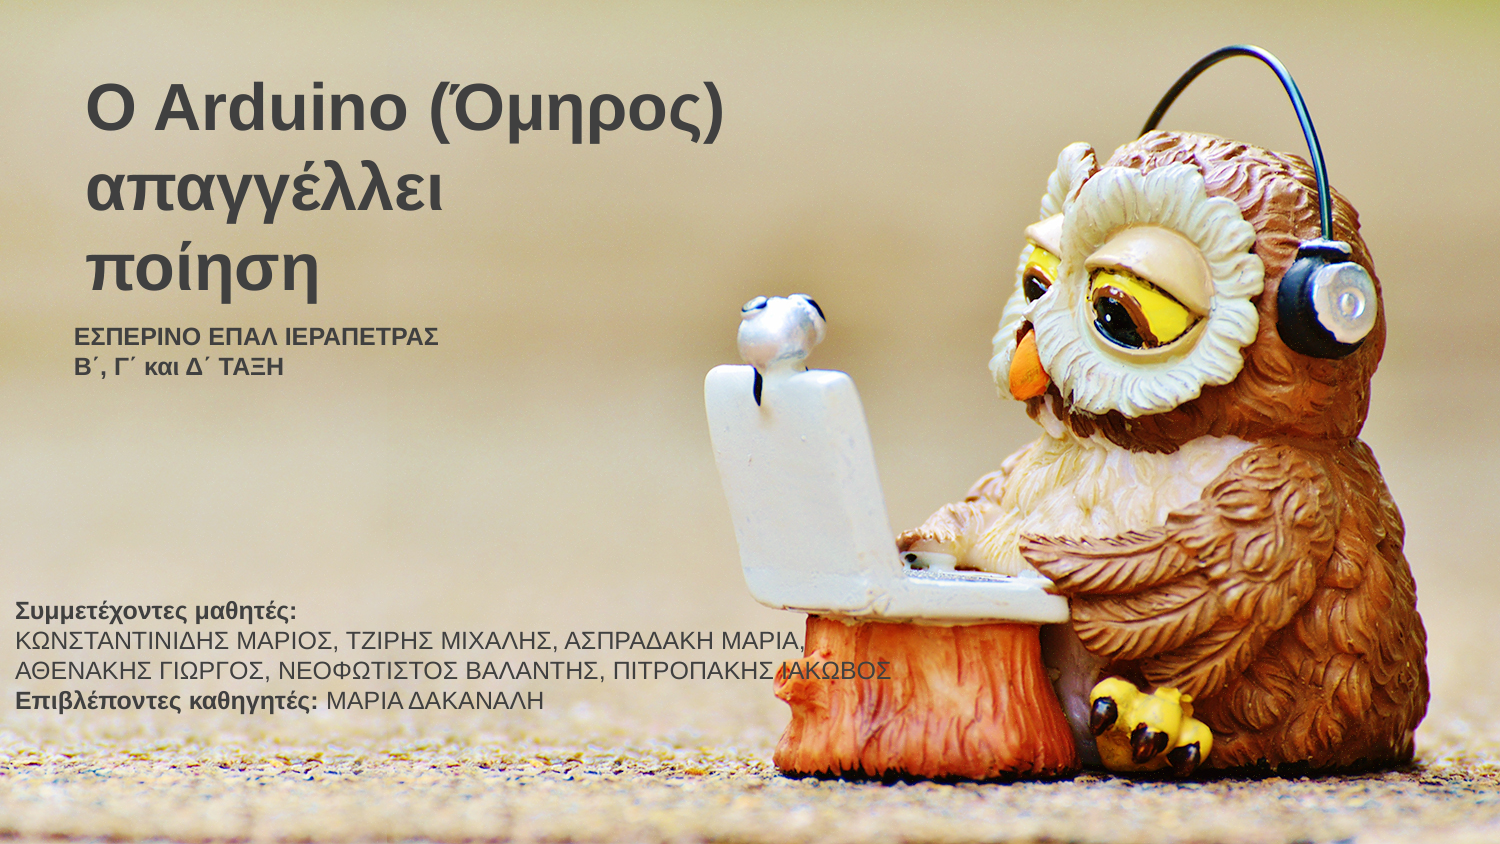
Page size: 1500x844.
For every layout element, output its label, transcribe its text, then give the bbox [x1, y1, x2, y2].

text_box Συμμετέχοντες μαθητές: ΚΩΝΣΤΑΝΤΙΝΙΔΗΣ ΜΑΡΙΟΣ, ΤΖΙΡΗΣ ΜΙΧΑΛΗΣ, ΑΣΠΡΑΔΑΚΗ ΜΑΡΙΑ, ΑΘΕΝΑΚΗΣ ΓΙΩΡΓΟΣ, ΝΕΟΦΩΤΙΣΤΟΣ ΒΑΛΑΝΤΗΣ, ΠΙΤΡΟΠΑΚΗΣ ΙΑΚΩΒΟΣ Επιβλέποντες καθηγητές: ΜΑΡΙΑ ΔΑΚΑΝΑΛΗ [0, 587, 916, 754]
text_box ΕΣΠΕΡΙΝΟ ΕΠΑΛ ΙΕΡΑΠΕΤΡΑΣ Β΄, Γ΄ και Δ΄ ΤΑΞΗ [59, 312, 857, 389]
text_box O Arduino (Όμηρος) απαγγέλλει ποίηση [70, 56, 869, 314]
